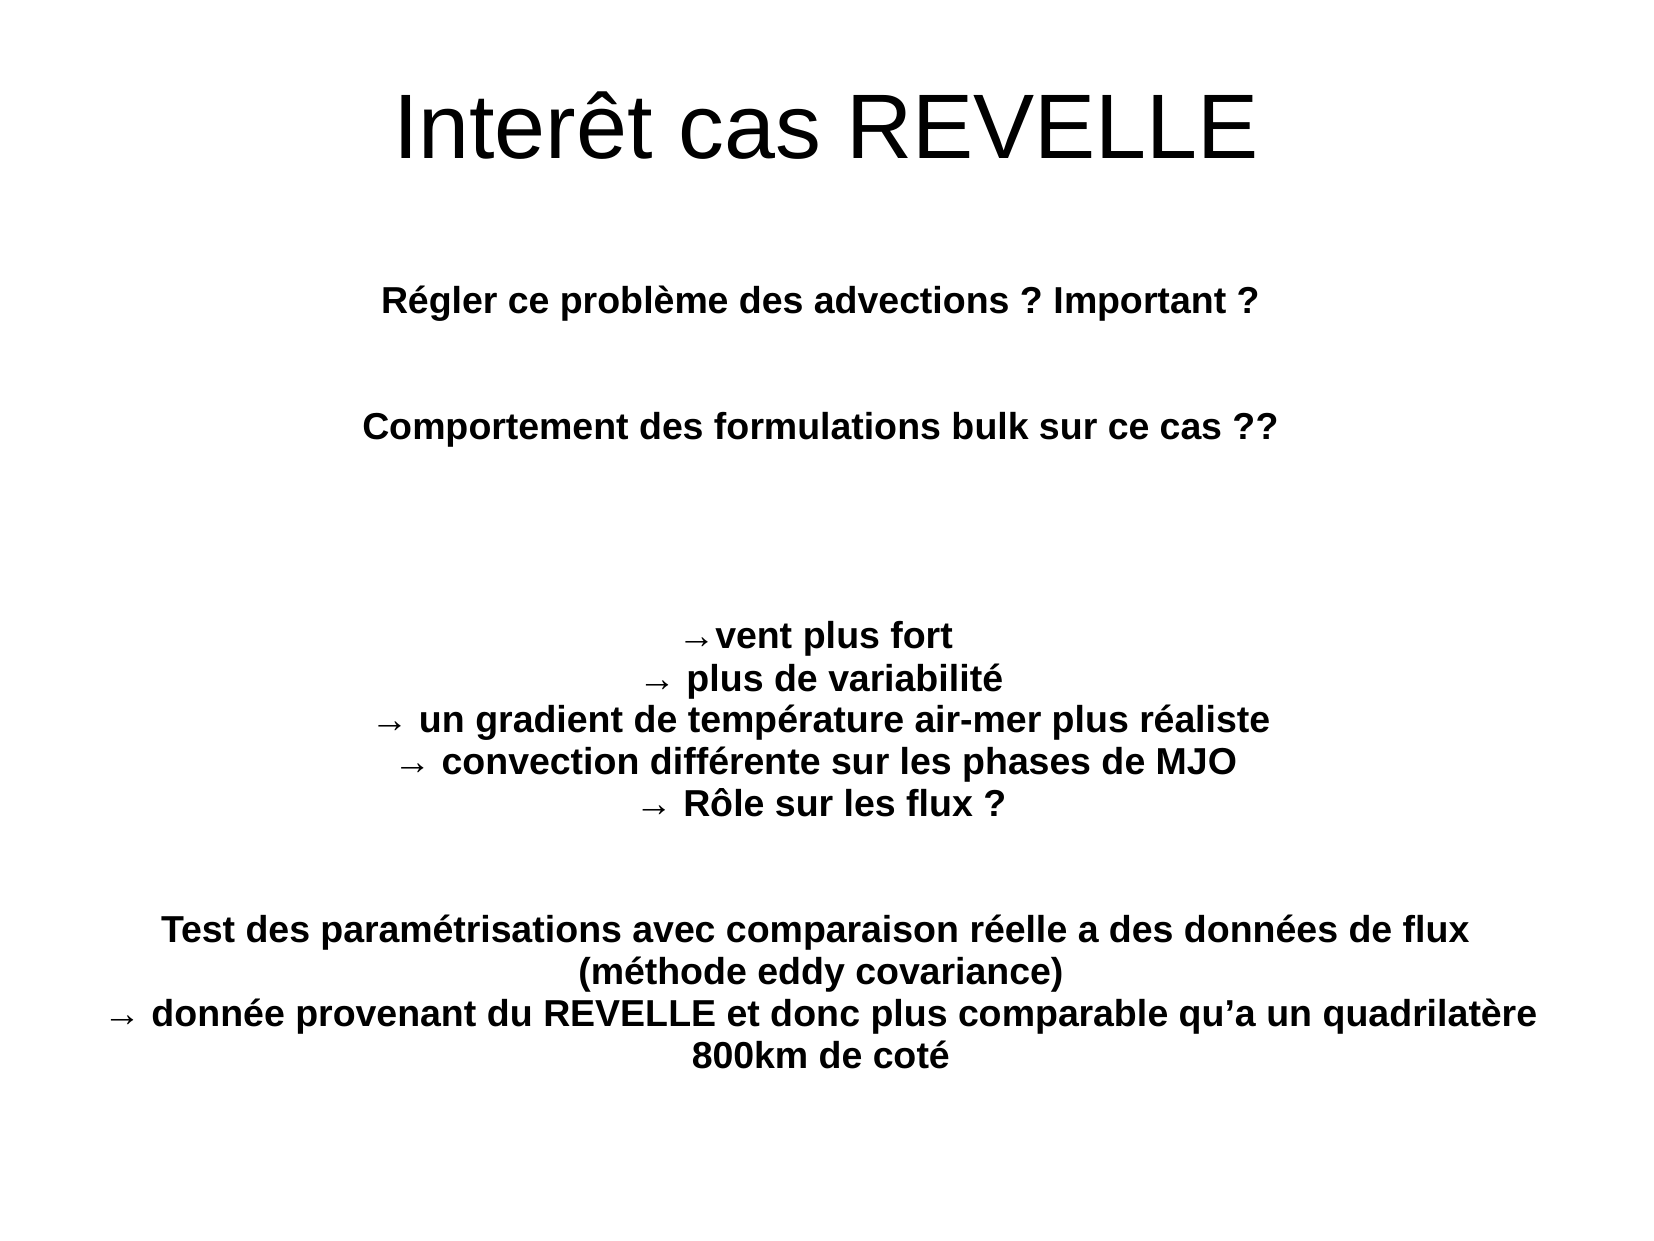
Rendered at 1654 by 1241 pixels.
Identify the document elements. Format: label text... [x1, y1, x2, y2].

title Interêt cas REVELLE [82, 23, 1571, 231]
text_box Régler ce problème des advections ? Important ? Comportement des formulations bulk sur ce cas ?? →vent plus fort → plus de variabilité → un gradient de température air-mer plus réaliste → convection différente sur les phases de MJO → Rôle sur les flux ? Test des paramétrisations avec comparaison réelle a des données de flux (méthode eddy covariance) → donnée provenant du REVELLE et donc plus comparable qu’a un quadrilatère 800km de coté [47, 271, 1595, 1169]
